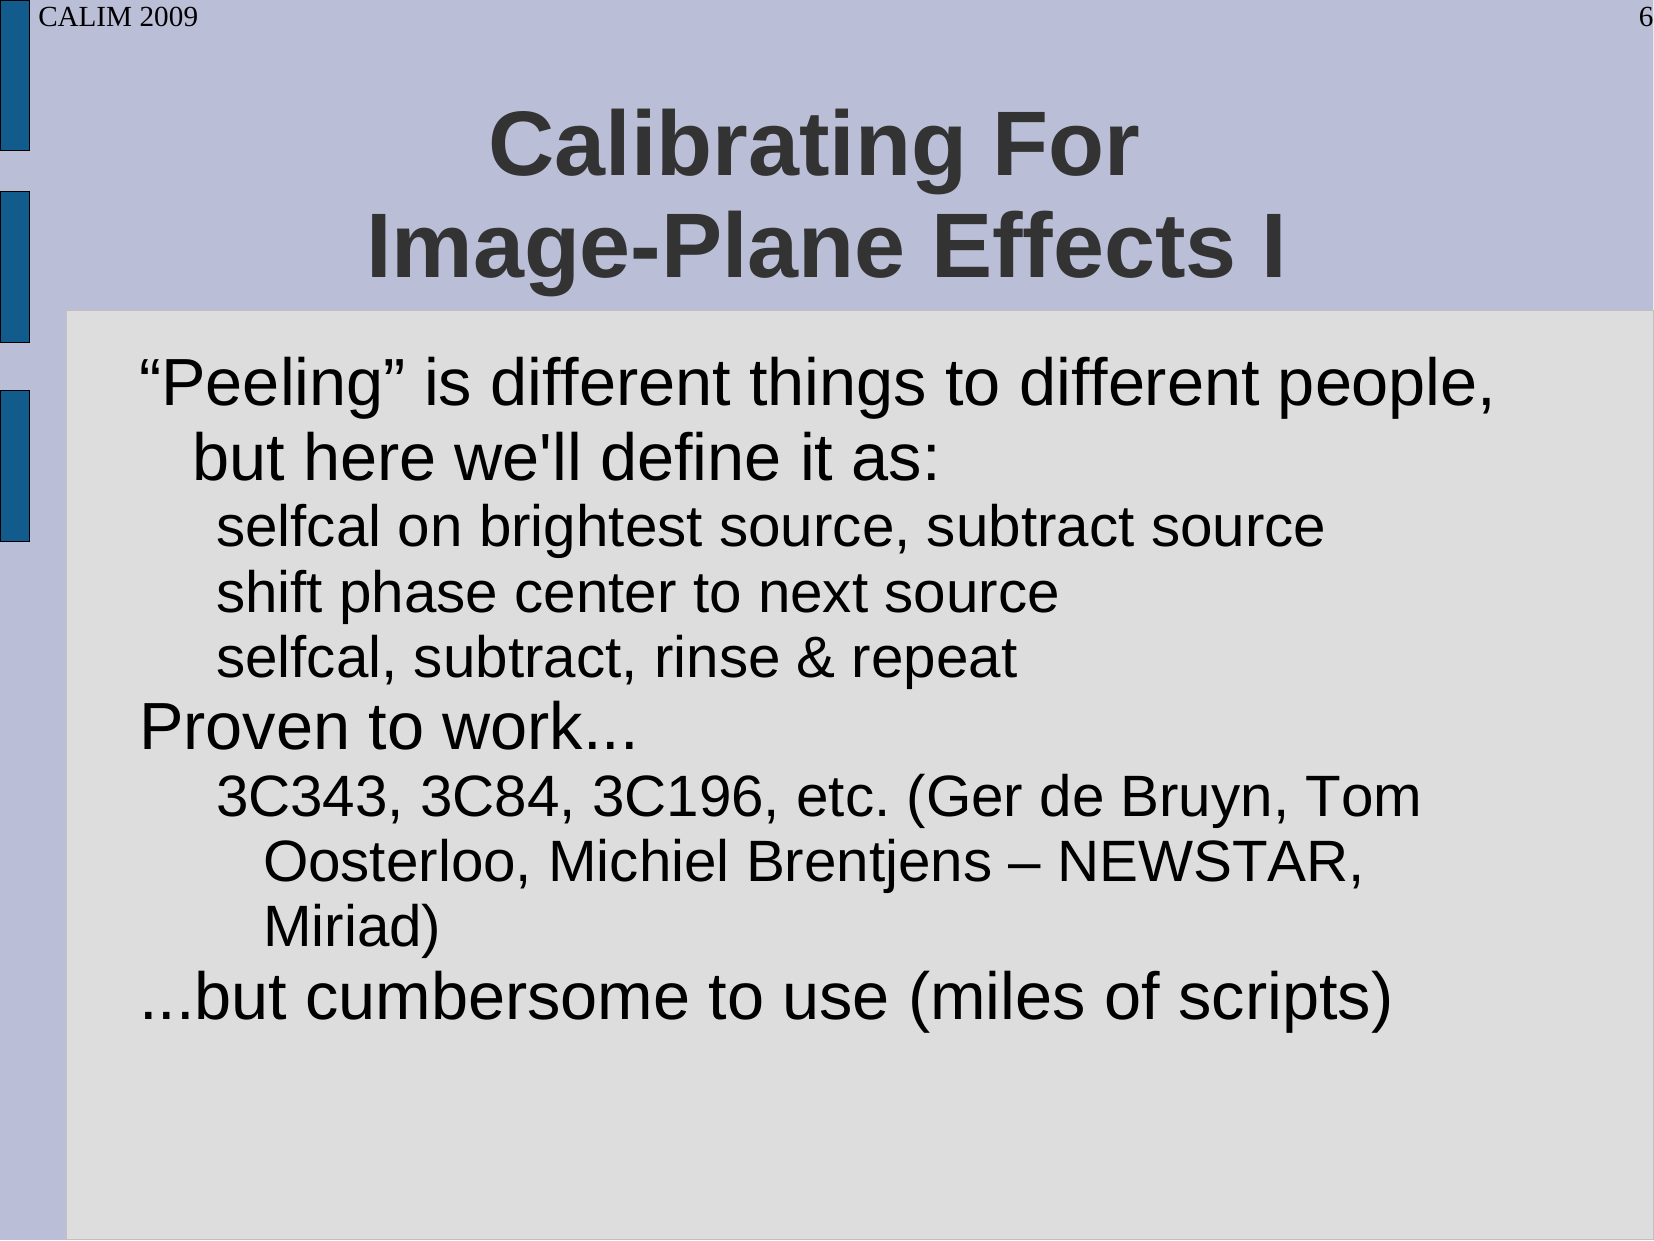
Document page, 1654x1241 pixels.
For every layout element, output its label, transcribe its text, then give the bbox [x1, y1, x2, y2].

title Calibrating For Image-Plane Effects I [121, 87, 1534, 302]
list “Peeling” is different things to different people, but here we'll define it as: selfcal on brightest source, subtract source shift phase center to next source selfcal, subtract, rinse & repeat Proven to work... 3C343, 3C84, 3C196, etc. (Ger de Bruyn, Tom Oosterloo, Michiel Brentjens – NEWSTAR, Miriad) ...but cumbersome to use (miles of scripts) [121, 344, 1534, 1127]
